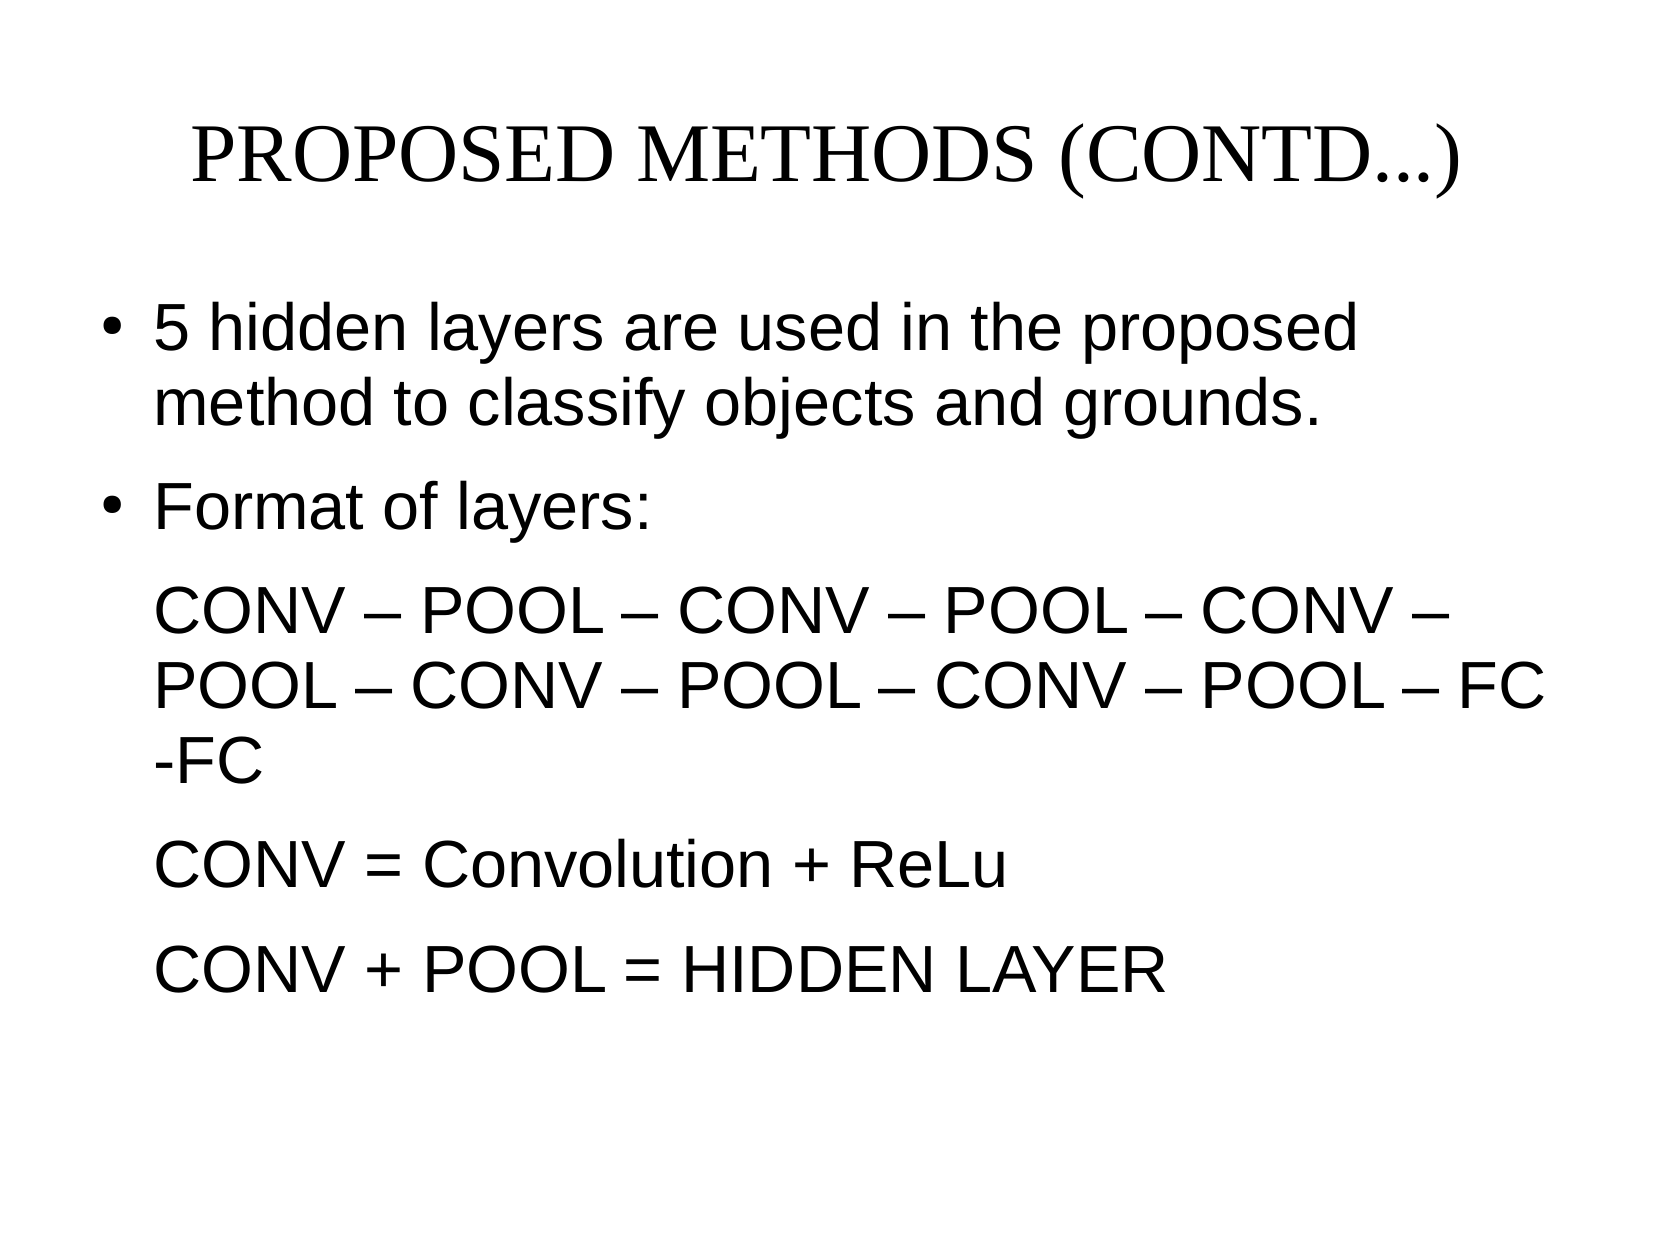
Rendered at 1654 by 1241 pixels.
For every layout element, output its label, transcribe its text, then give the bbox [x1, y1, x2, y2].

list 5 hidden layers are used in the proposed method to classify objects and grounds. Format of layers: CONV – POOL – CONV – POOL – CONV – POOL – CONV – POOL – CONV – POOL – FC -FC CONV = Convolution + ReLu CONV + POOL = HIDDEN LAYER [82, 290, 1571, 1010]
title PROPOSED METHODS (CONTD...) [82, 49, 1571, 257]
